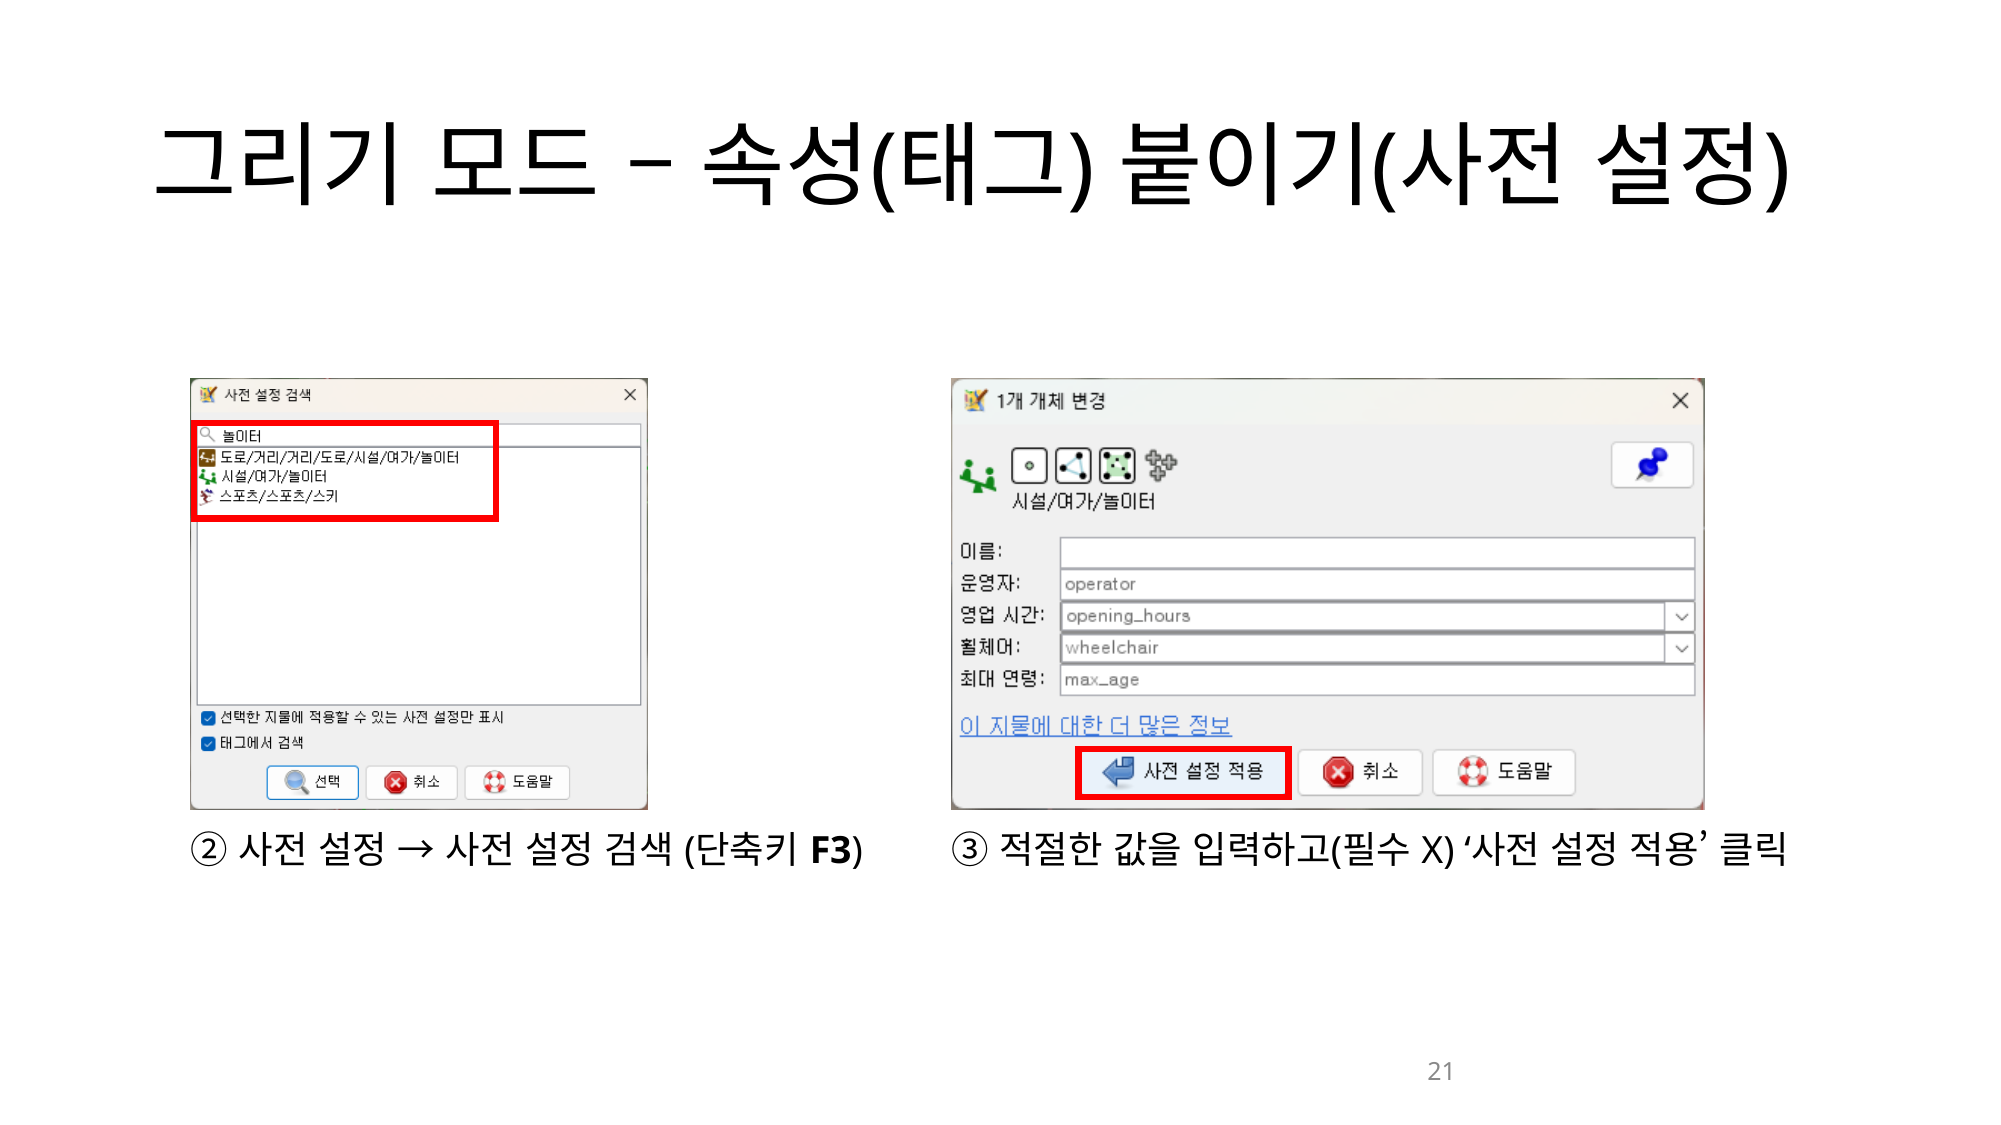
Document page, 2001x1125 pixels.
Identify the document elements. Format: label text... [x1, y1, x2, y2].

picture [951, 378, 1705, 809]
text_box ② 사전 설정 → 사전 설정 검색 (단축키 F3) [190, 809, 856, 879]
picture [190, 378, 648, 810]
text_box <숫자> [1412, 1042, 1863, 1103]
title 그리기 모드 – 속성(태그) 붙이기(사전 설정) [137, 59, 1863, 278]
text_box ③ 적절한 값을 입력하고(필수 X) ‘사전 설정 적용’ 클릭 [951, 809, 1788, 879]
